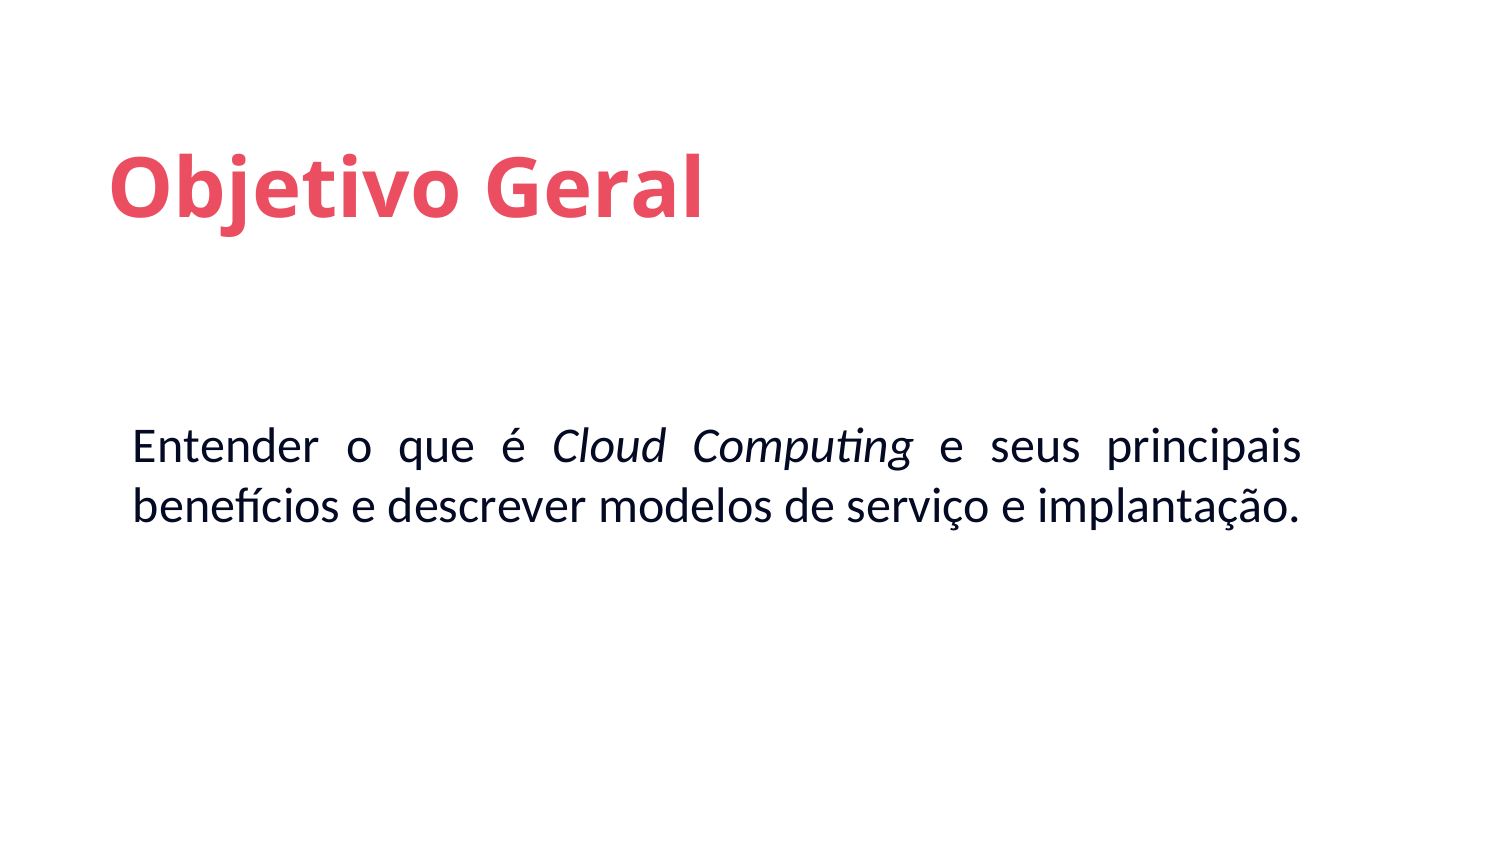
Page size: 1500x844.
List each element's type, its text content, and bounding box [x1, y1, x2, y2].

text_box Objetivo Geral [92, 104, 1408, 243]
text_box Entender o que é Cloud Computing e seus principais benefícios e descrever modelos de serviço e implantação. [92, 304, 1408, 641]
